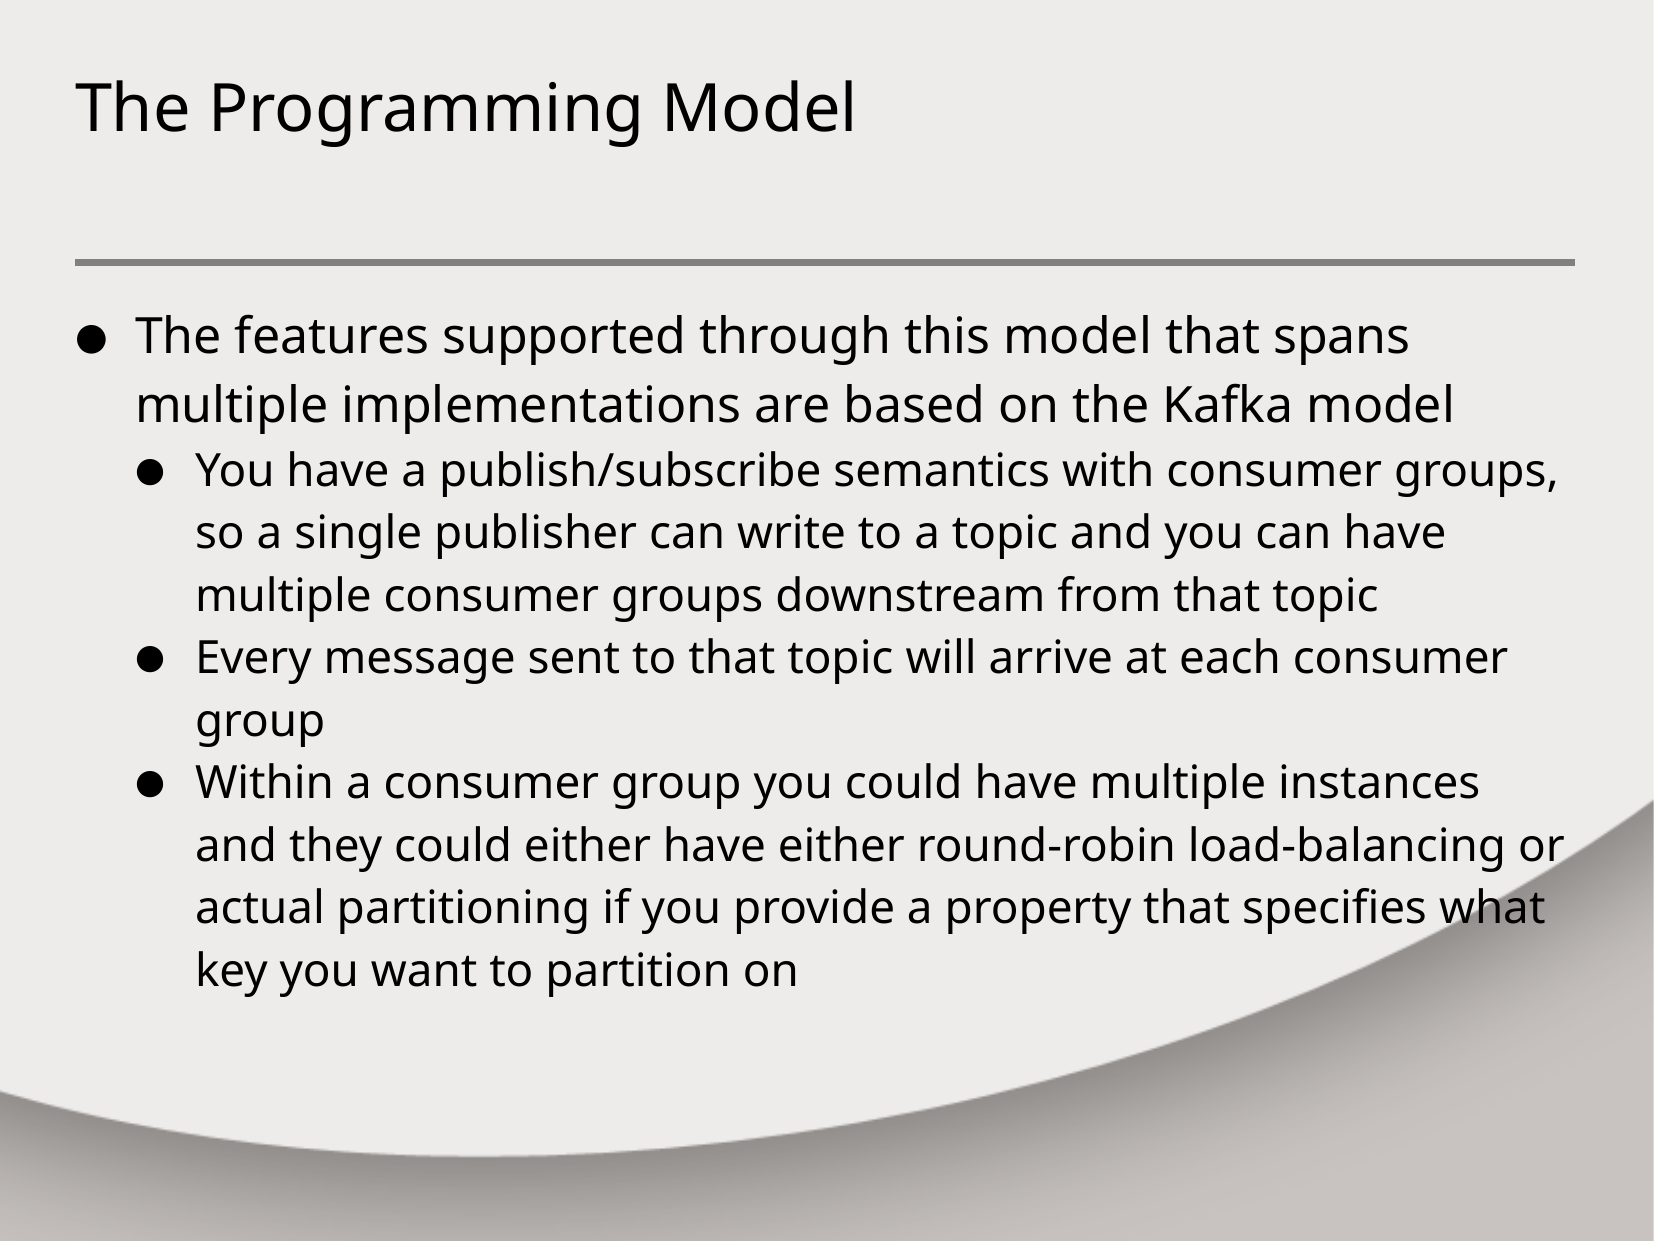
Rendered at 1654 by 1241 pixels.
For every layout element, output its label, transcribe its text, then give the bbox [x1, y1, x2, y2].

list The features supported through this model that spans multiple implementations are based on the Kafka model You have a publish/subscribe semantics with consumer groups, so a single publisher can write to a topic and you can have multiple consumer groups downstream from that topic Every message sent to that topic will arrive at each consumer group Within a consumer group you could have multiple instances and they could either have either round-robin load-balancing or actual partitioning if you provide a property that specifies what key you want to partition on [75, 300, 1576, 1163]
title The Programming Model [75, 75, 1576, 226]
picture [0, 0, 1654, 1241]
